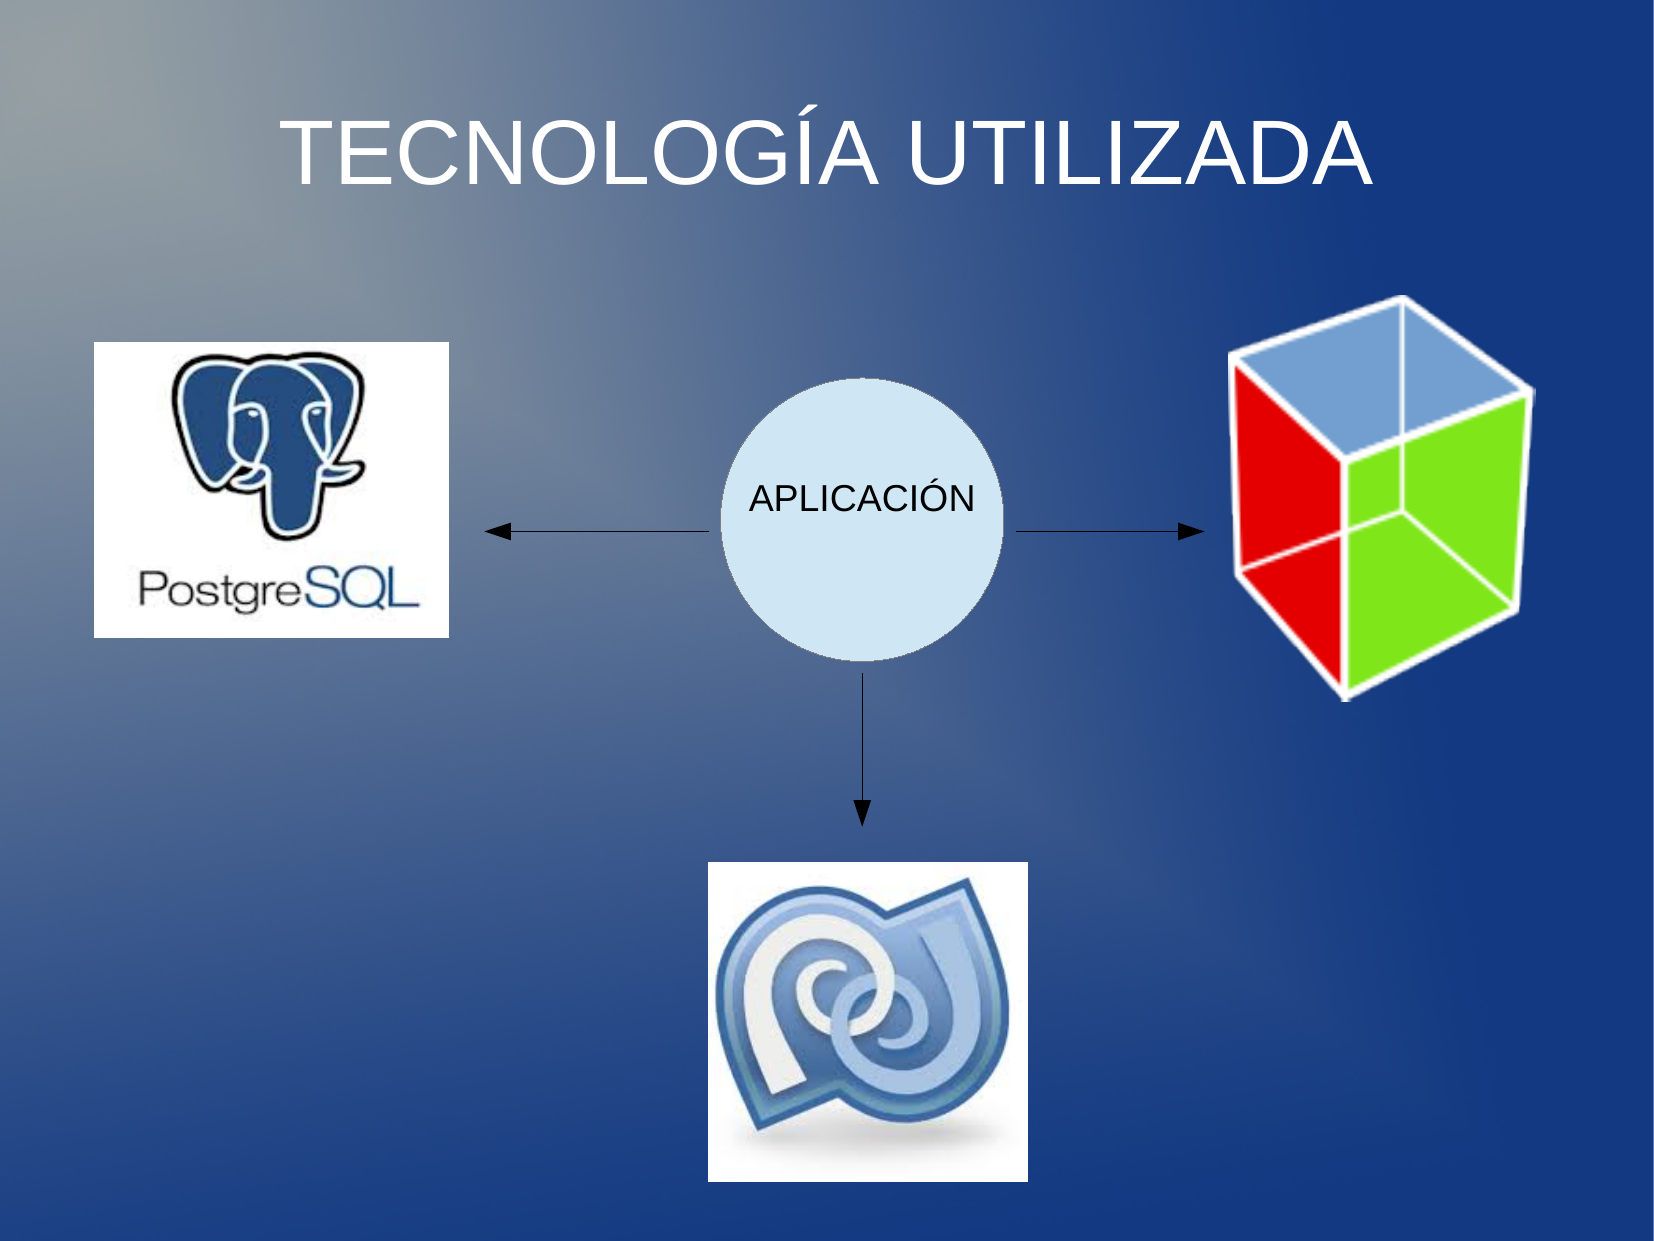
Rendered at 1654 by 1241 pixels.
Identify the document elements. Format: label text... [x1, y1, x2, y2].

picture [0, 0, 1654, 1241]
title TECNOLOGÍA UTILIZADA [82, 49, 1571, 257]
text_box APLICACIÓN [720, 377, 1004, 662]
